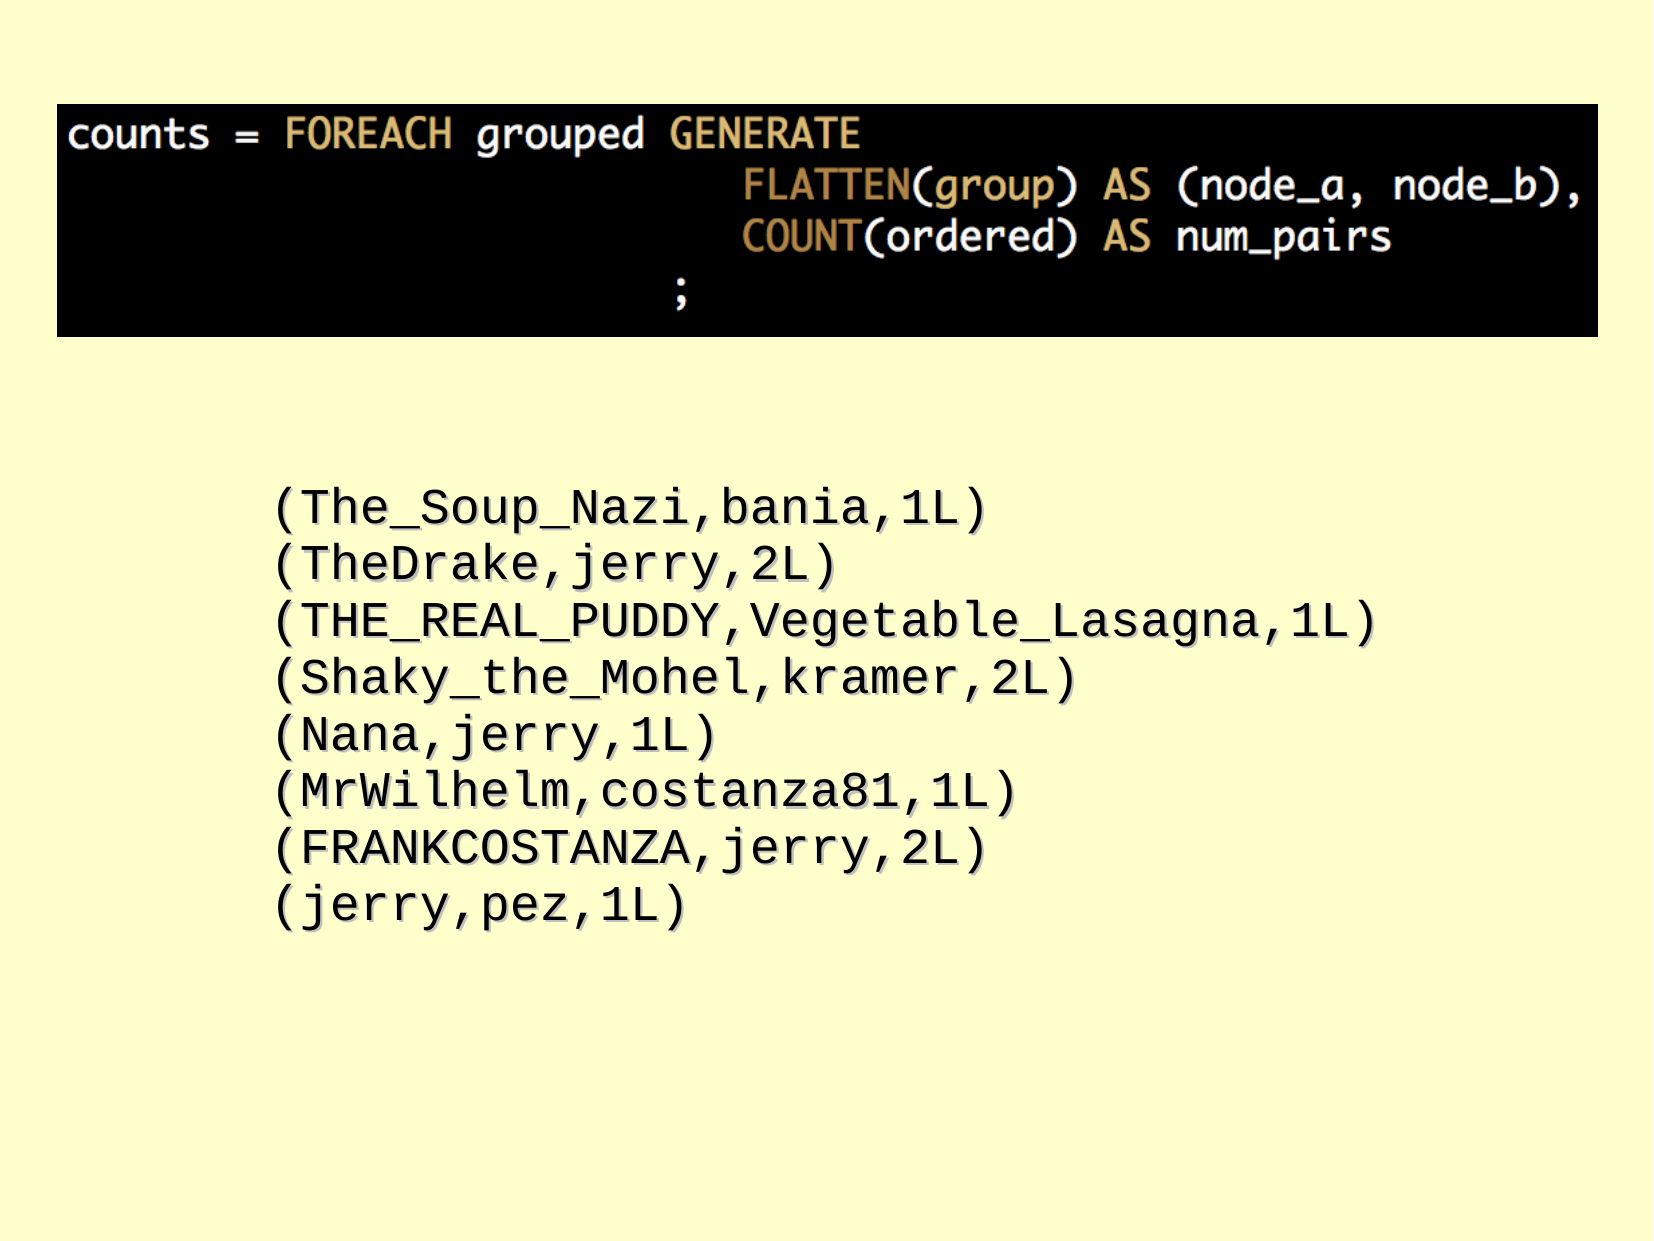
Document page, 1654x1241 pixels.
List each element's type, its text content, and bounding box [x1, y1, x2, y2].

text_box (The_Soup_Nazi,bania,1L) (TheDrake,jerry,2L) (THE_REAL_PUDDY,Vegetable_Lasagna,1L) (Shaky_the_Mohel,kramer,2L) (Nana,jerry,1L) (MrWilhelm,costanza81,1L) (FRANKCOSTANZA,jerry,2L) (jerry,pez,1L) [255, 473, 1396, 943]
picture [57, 104, 1598, 337]
